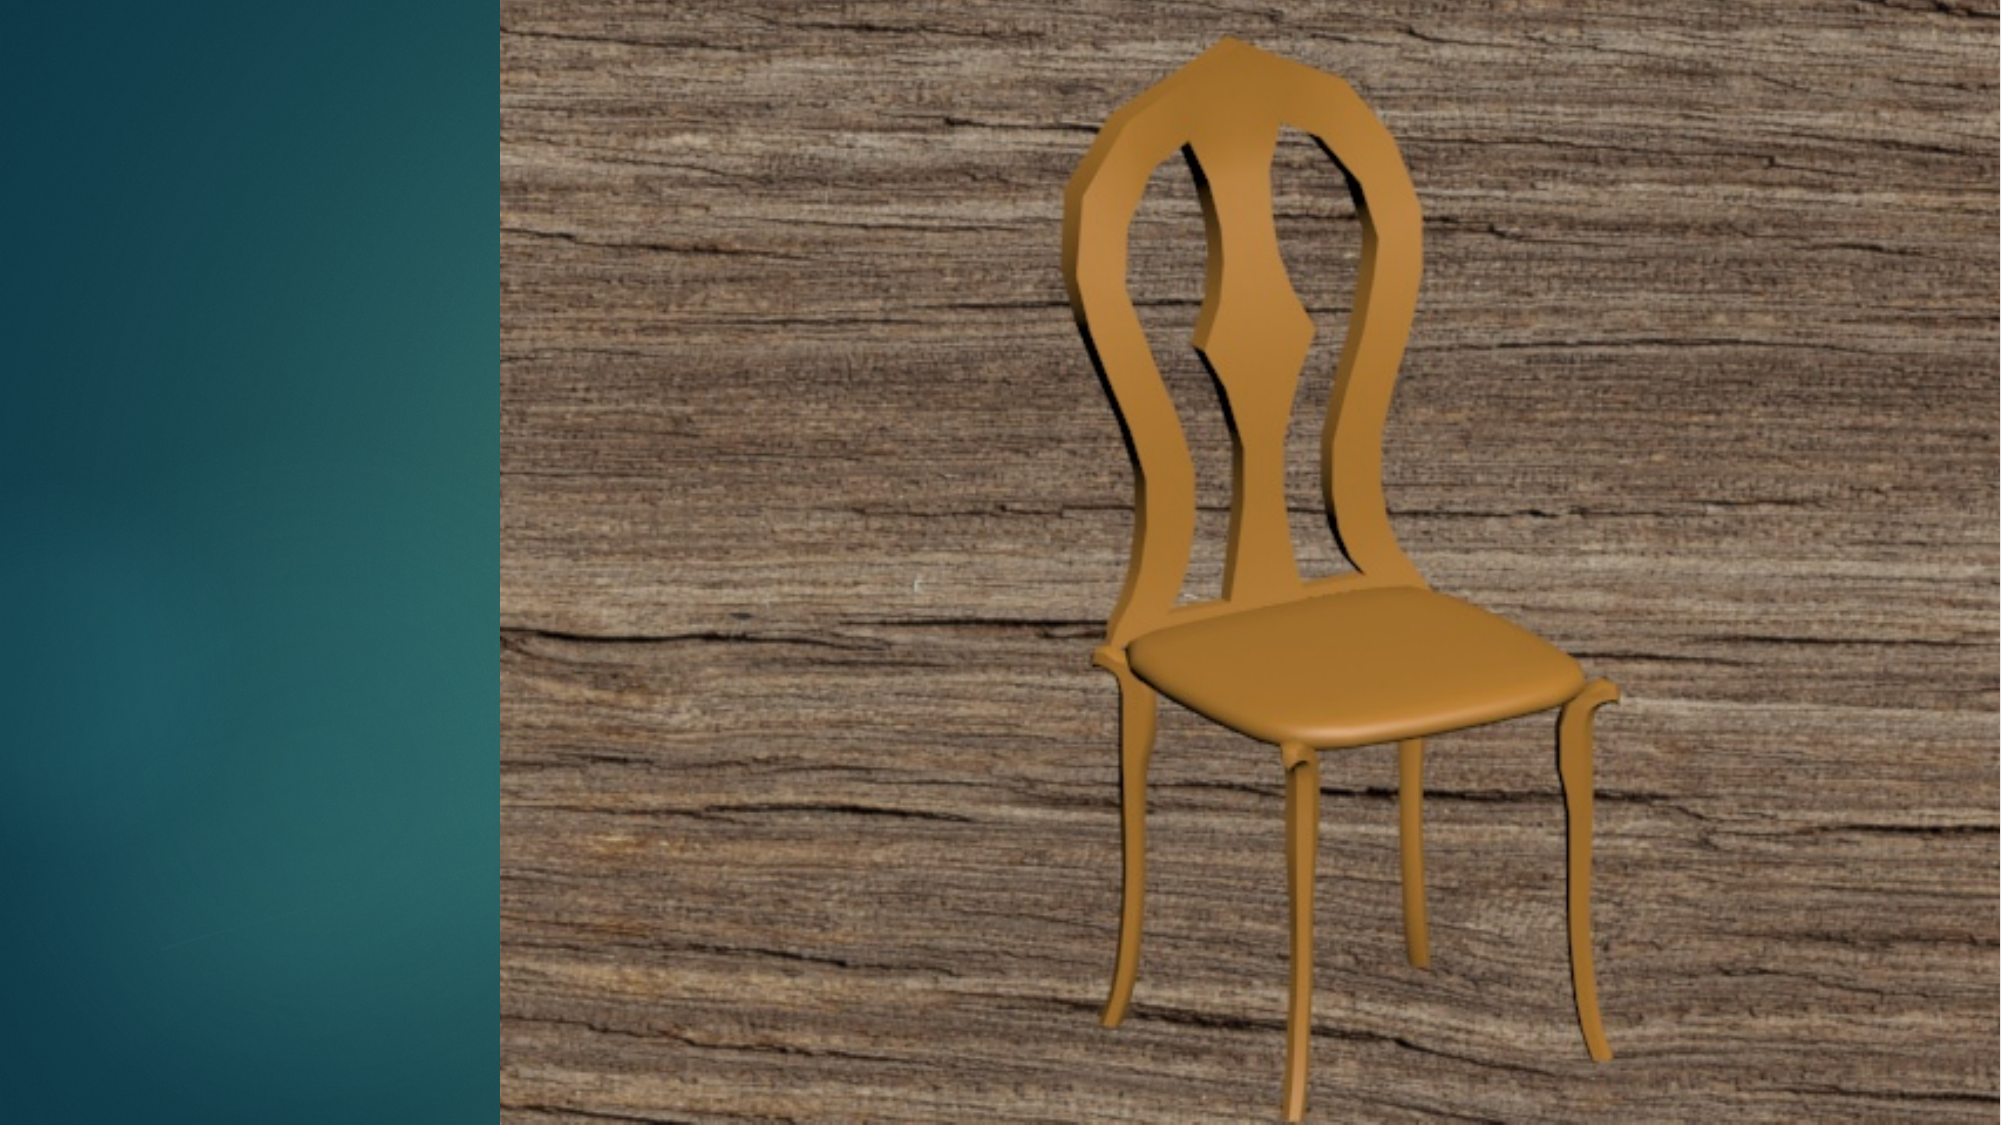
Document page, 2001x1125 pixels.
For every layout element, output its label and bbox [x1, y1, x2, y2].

picture [500, 0, 2000, 1125]
